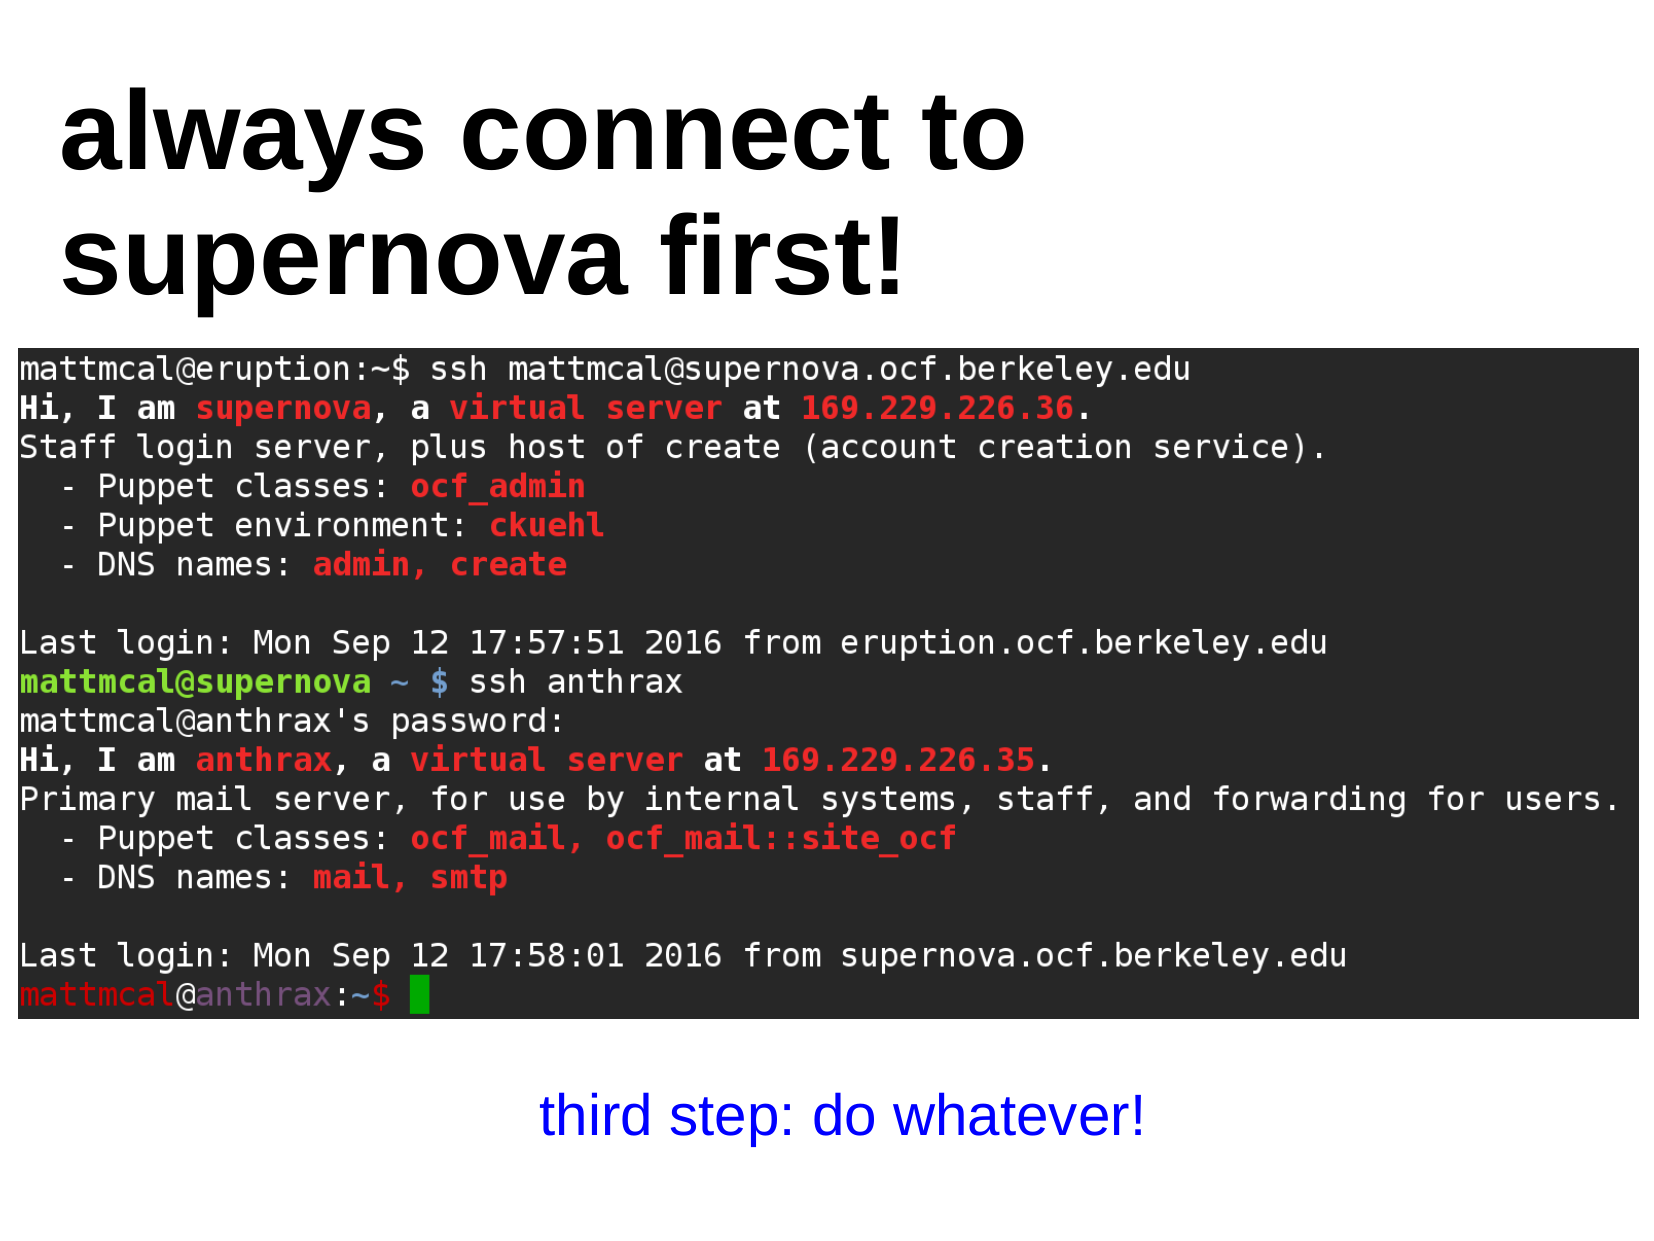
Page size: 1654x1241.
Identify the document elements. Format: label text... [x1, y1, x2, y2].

text_box always connect to supernova first! [45, 60, 1546, 327]
text_box third step: do whatever! [525, 1075, 1654, 1156]
picture [18, 348, 1639, 1019]
